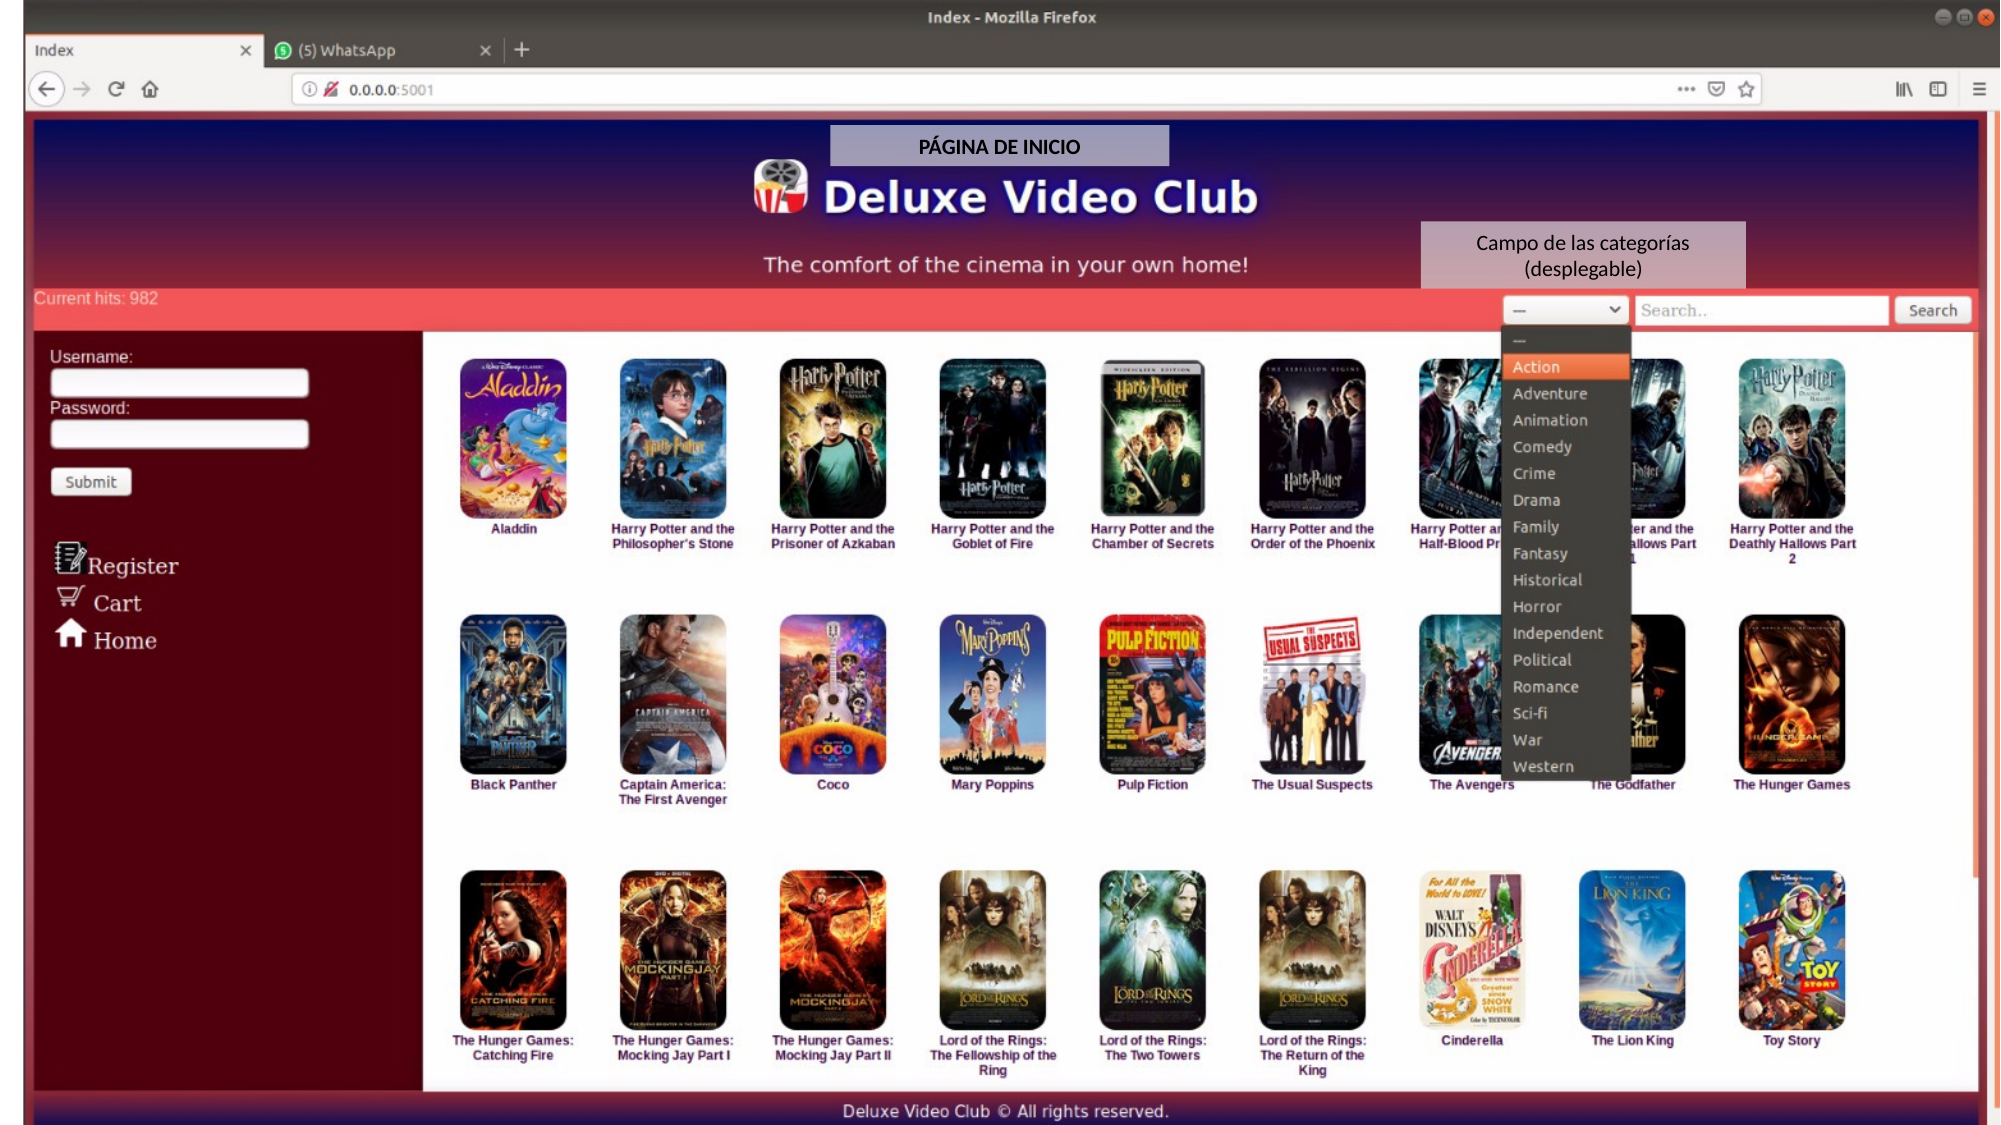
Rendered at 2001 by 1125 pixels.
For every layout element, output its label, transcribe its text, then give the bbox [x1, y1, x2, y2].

text_box PÁGINA DE INICIO [830, 125, 1170, 167]
text_box Campo de las categorías (desplegable) [1420, 221, 1746, 289]
picture [23, 0, 2000, 1125]
